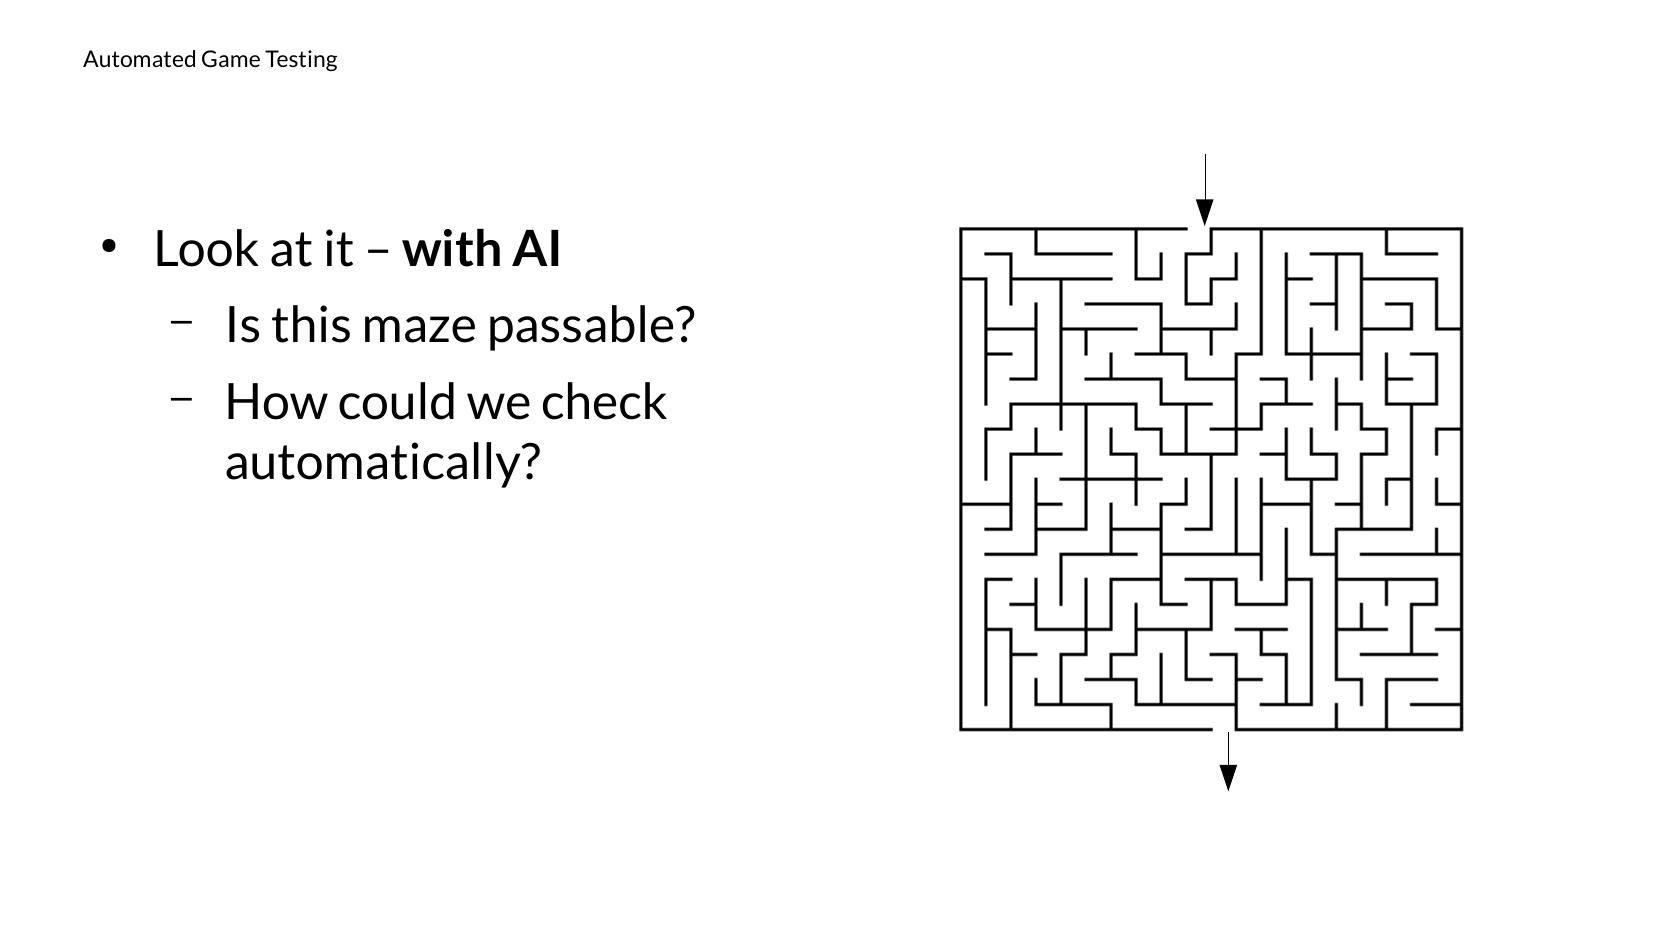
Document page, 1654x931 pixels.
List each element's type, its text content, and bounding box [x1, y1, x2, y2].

picture [958, 226, 1465, 733]
list Look at it – with AI Is this maze passable? How could we check automatically? [82, 217, 809, 839]
title Automated Game Testing [83, 0, 1571, 119]
